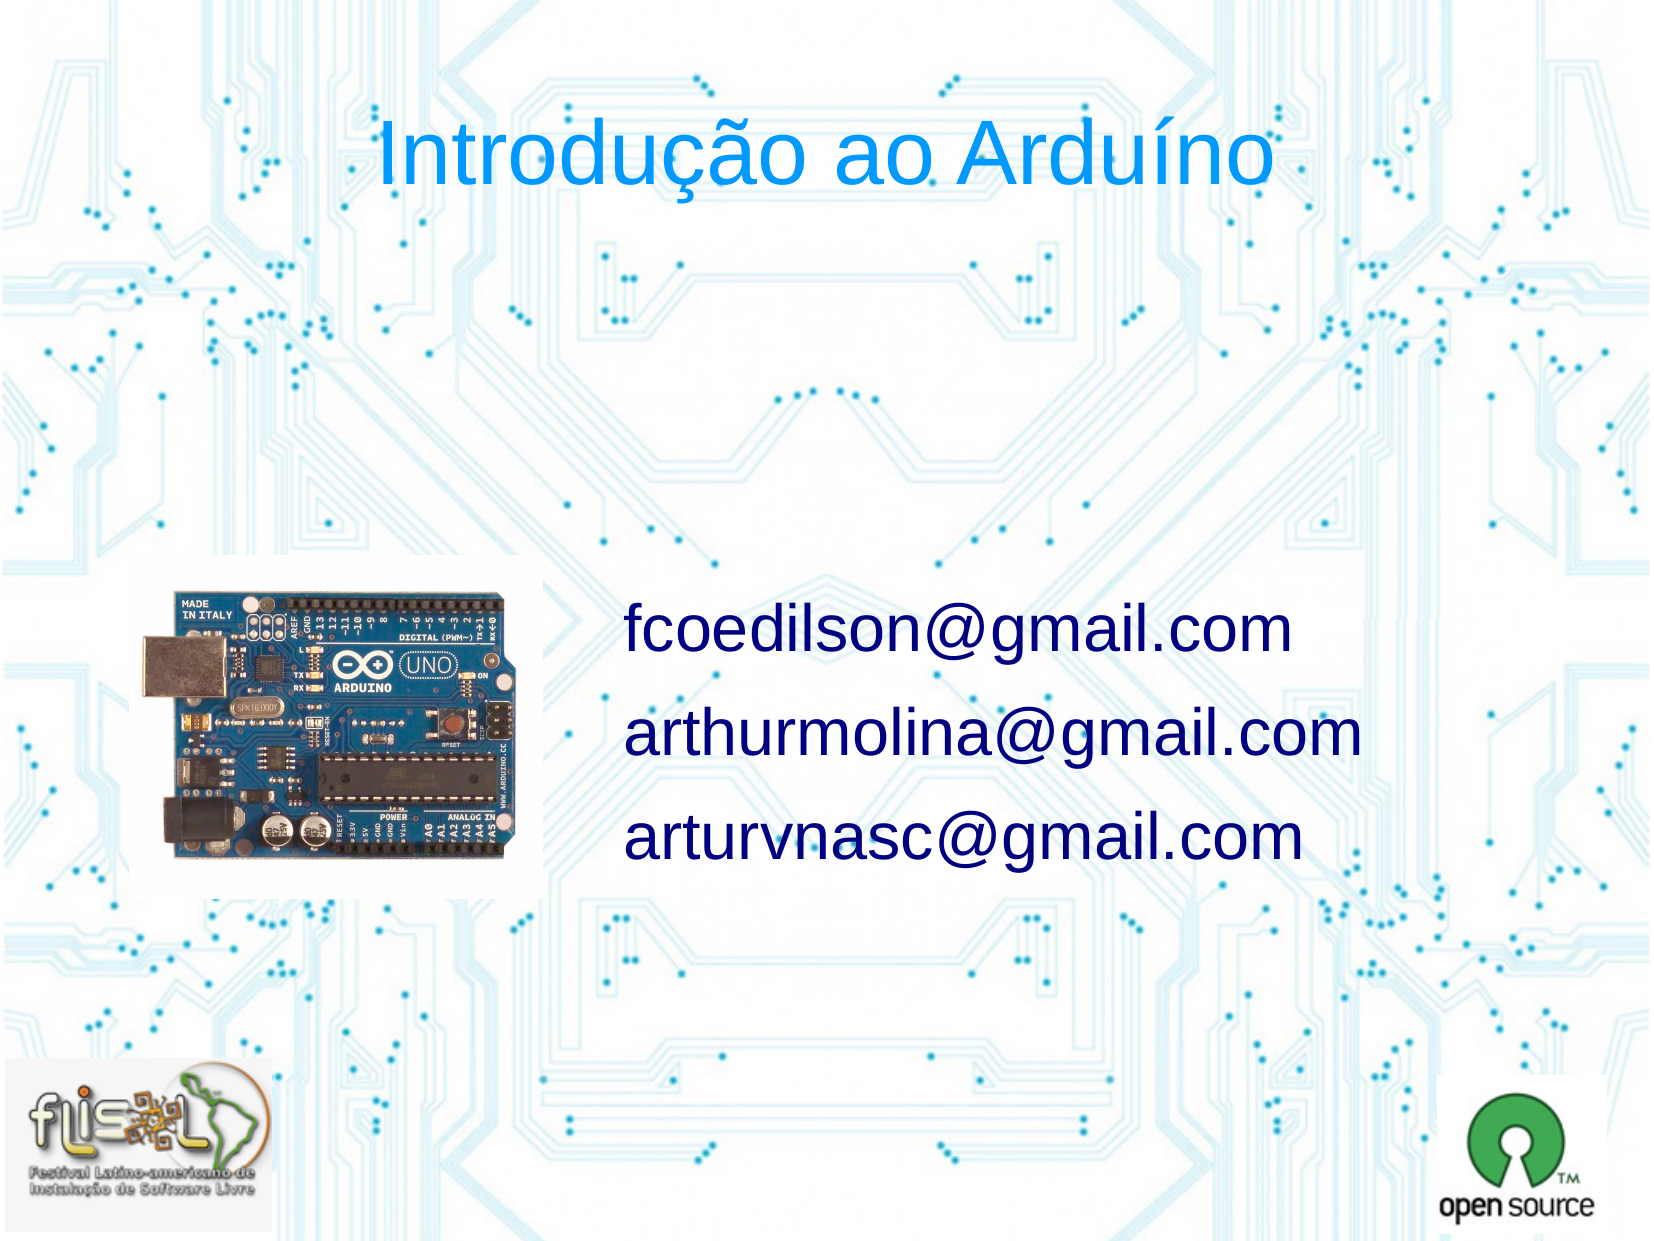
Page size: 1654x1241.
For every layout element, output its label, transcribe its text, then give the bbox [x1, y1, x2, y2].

picture [0, 0, 1654, 1241]
list fcoedilson@gmail.com arthurmolina@gmail.com arturvnasc@gmail.com [552, 590, 1465, 1234]
title Introdução ao Arduíno [82, 49, 1571, 257]
